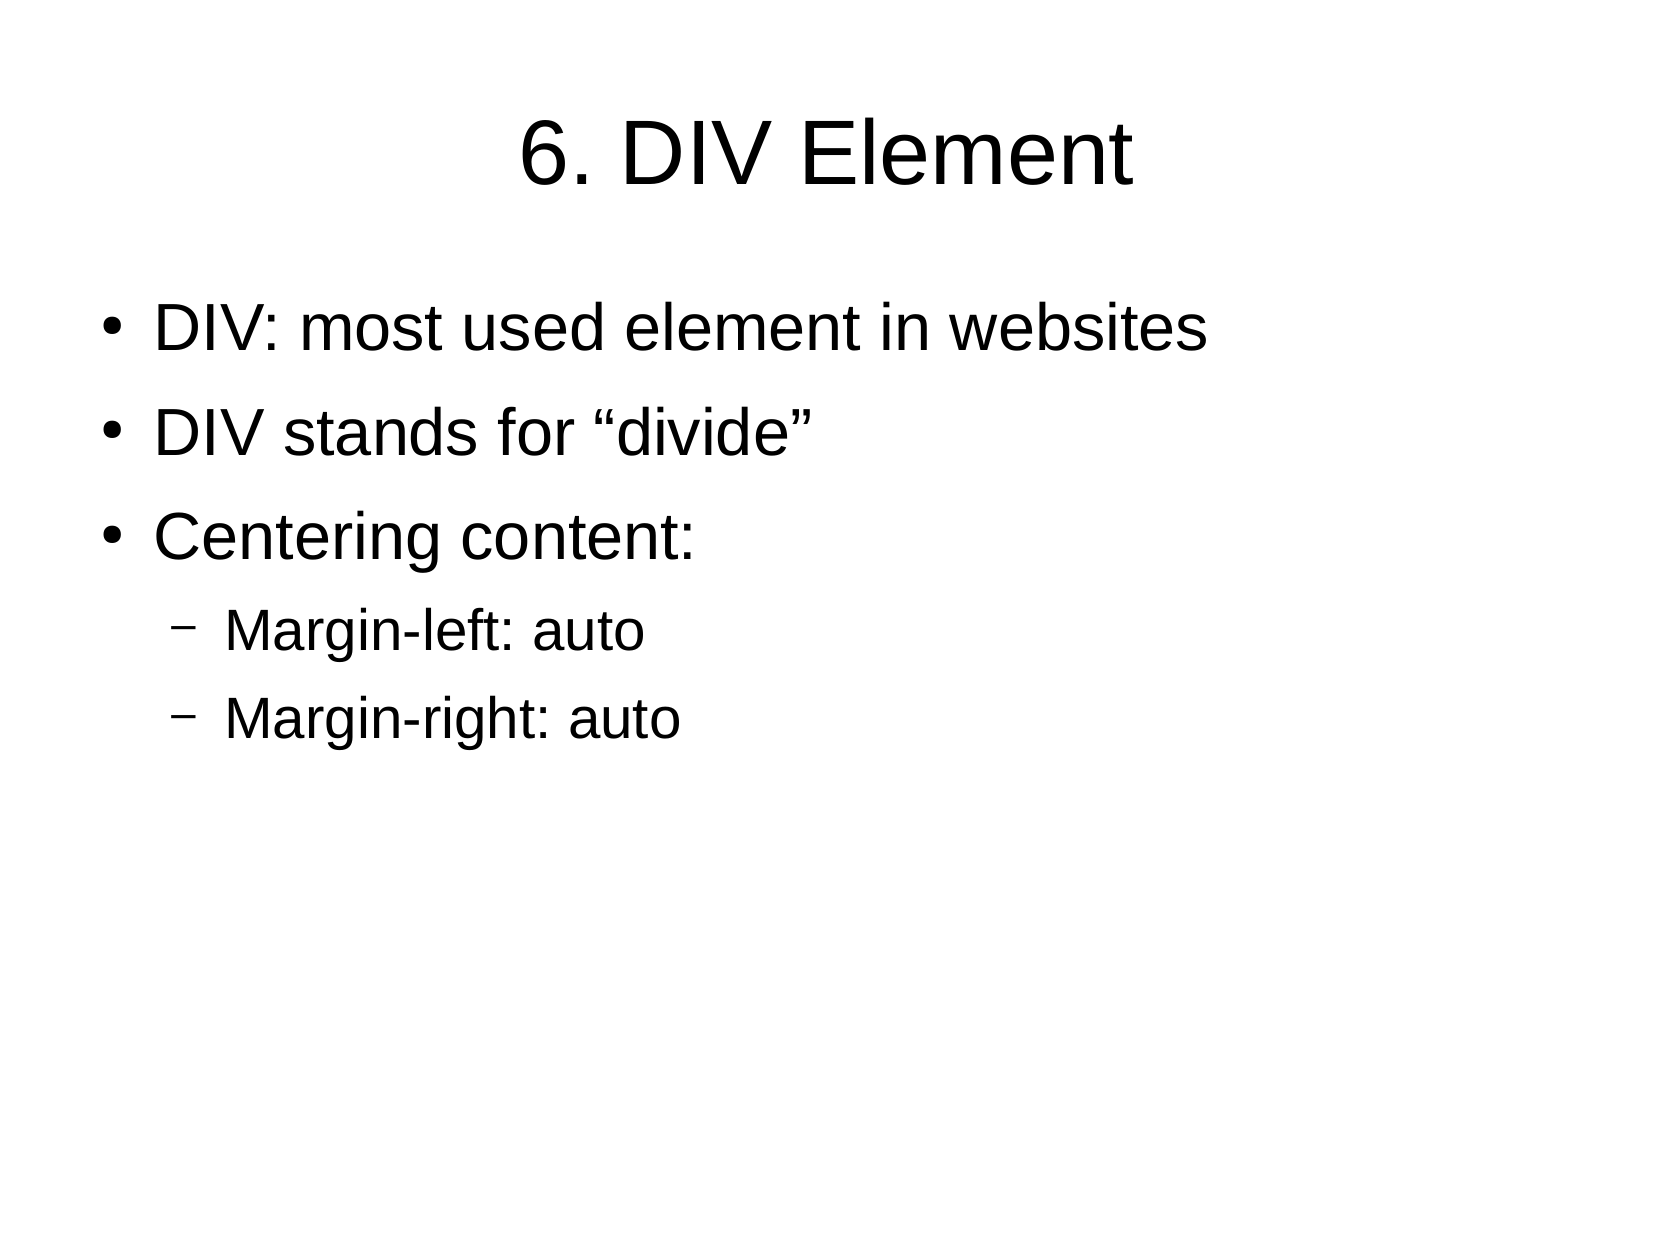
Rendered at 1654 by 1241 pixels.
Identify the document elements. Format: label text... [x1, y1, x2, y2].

list DIV: most used element in websites DIV stands for “divide” Centering content: Margin-left: auto Margin-right: auto [82, 290, 1571, 1010]
title 6. DIV Element [82, 49, 1571, 257]
